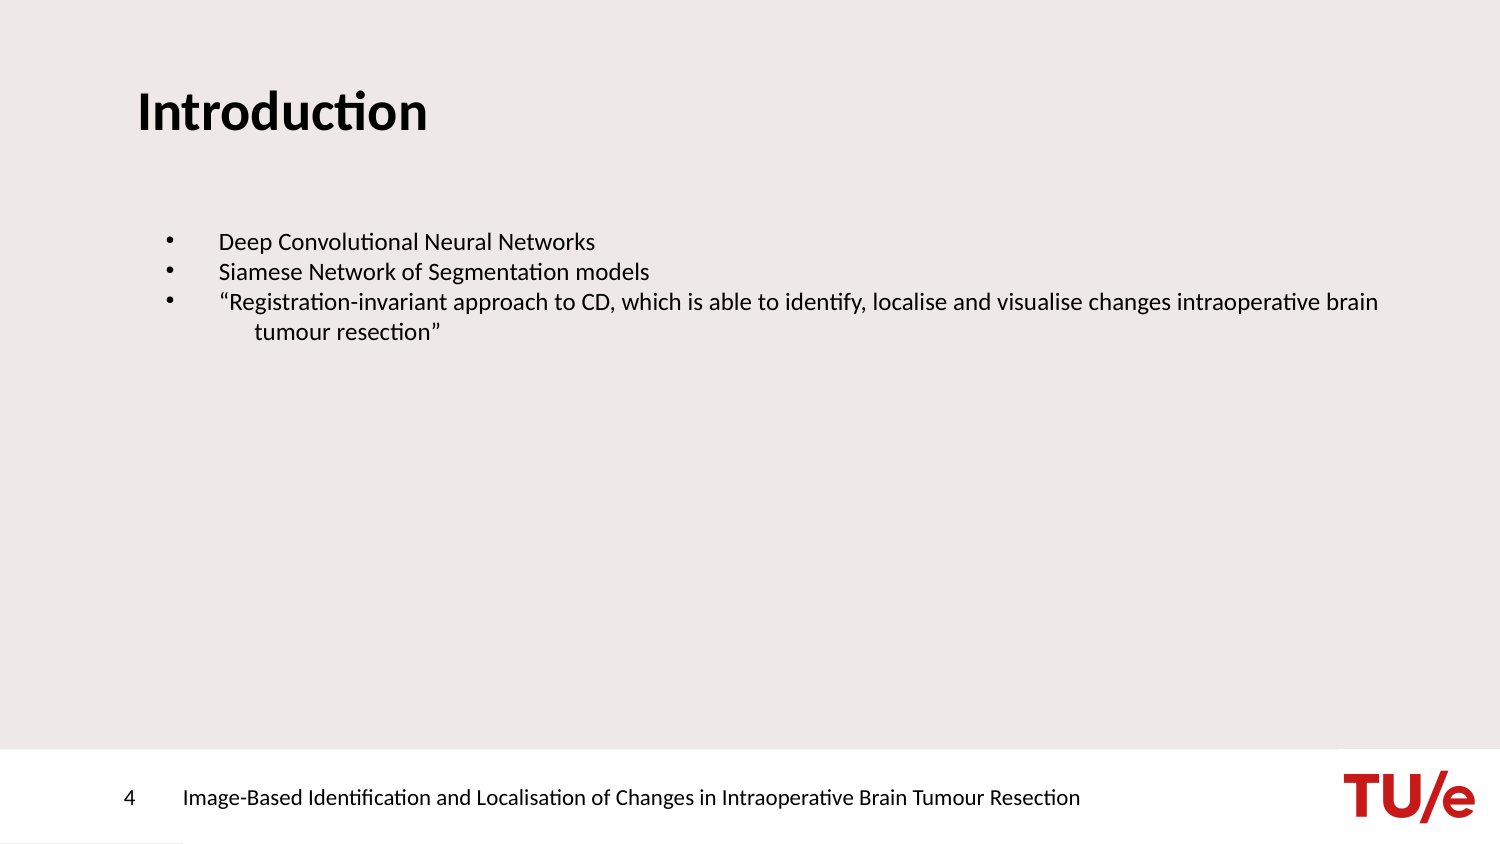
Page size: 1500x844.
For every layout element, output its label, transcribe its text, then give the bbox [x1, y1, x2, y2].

picture [1339, 749, 1500, 844]
title Introduction [124, 85, 1364, 174]
list Deep Convolutional Neural Networks Siamese Network of Segmentation models “Registration-invariant approach to CD, which is able to identify, localise and visualise changes intraoperative brain tumour resection” [147, 195, 1388, 676]
